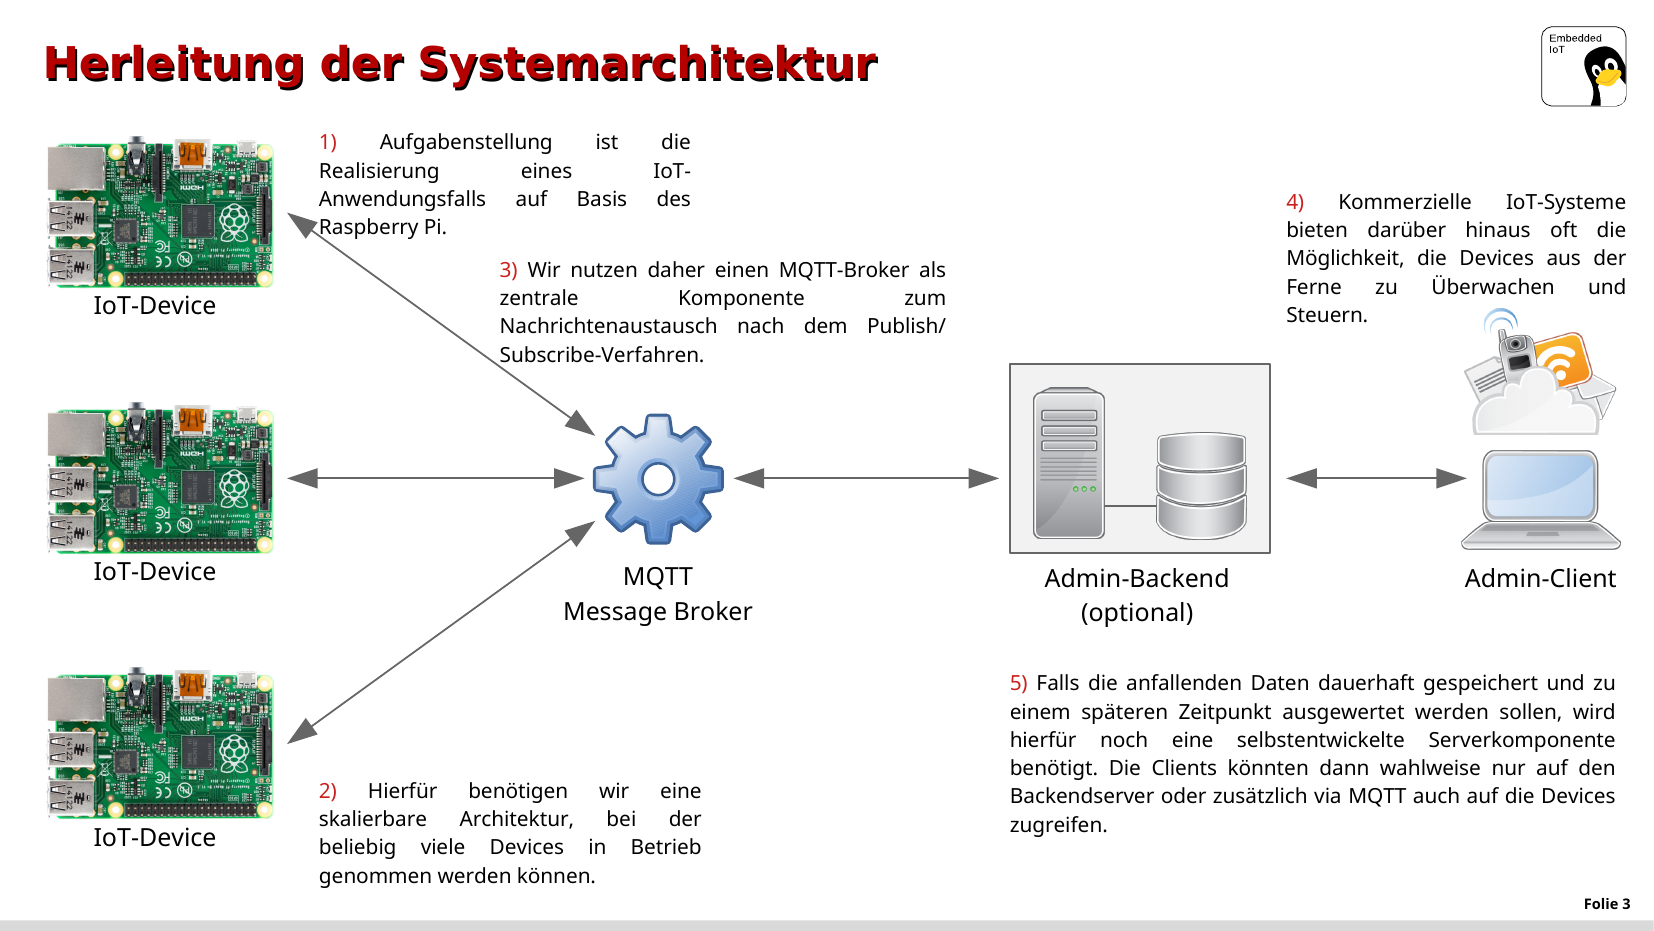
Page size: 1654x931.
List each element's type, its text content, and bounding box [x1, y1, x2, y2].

list 3) Wir nutzen daher einen MQTT-Broker als zentrale Komponente zum Nachrichtenaustausch nach dem Publish/Subscribe-Verfahren. [499, 255, 947, 341]
picture [43, 134, 277, 291]
list 4) Kommerzielle IoT-Systeme bieten darüber hinaus oft die Möglichkeit, die Devices aus der Ferne zu Überwachen und Steuern. [1286, 187, 1627, 288]
text_box [1009, 364, 1270, 554]
picture [1464, 308, 1620, 435]
text_box Admin-Backend (optional) [1009, 553, 1265, 629]
title Herleitung der Systemarchitektur [42, 21, 1601, 107]
list 1) Aufgabenstellung ist die Realisierung eines IoT-Anwendungsfalls auf Basis des Raspberry Pi. [318, 127, 691, 213]
picture [1454, 443, 1628, 553]
text_box IoT-Device [93, 822, 227, 862]
picture [43, 665, 277, 822]
list 2) Hierfür benötigen wir eine skalierbare Architektur, bei der beliebig viele Devices in Betrieb genommen werden können. [318, 775, 702, 876]
picture [574, 395, 742, 551]
picture [1033, 387, 1105, 539]
picture [43, 400, 277, 557]
picture [1156, 432, 1247, 540]
text_box MQTT Message Broker [529, 551, 787, 627]
text_box IoT-Device [93, 557, 227, 596]
text_box Admin-Client [1451, 553, 1631, 601]
text_box IoT-Device [93, 291, 227, 330]
list 5) Falls die anfallenden Daten dauerhaft gespeichert und zu einem späteren Zeitpunkt ausgewertet werden sollen, wird hierfür noch eine selbstentwickelte Serverkomponente benötigt. Die Clients könnten dann wahlweise nur auf den Backendserver oder zusätzlich via MQTT auch auf die Devices zugreifen. [1009, 668, 1616, 819]
